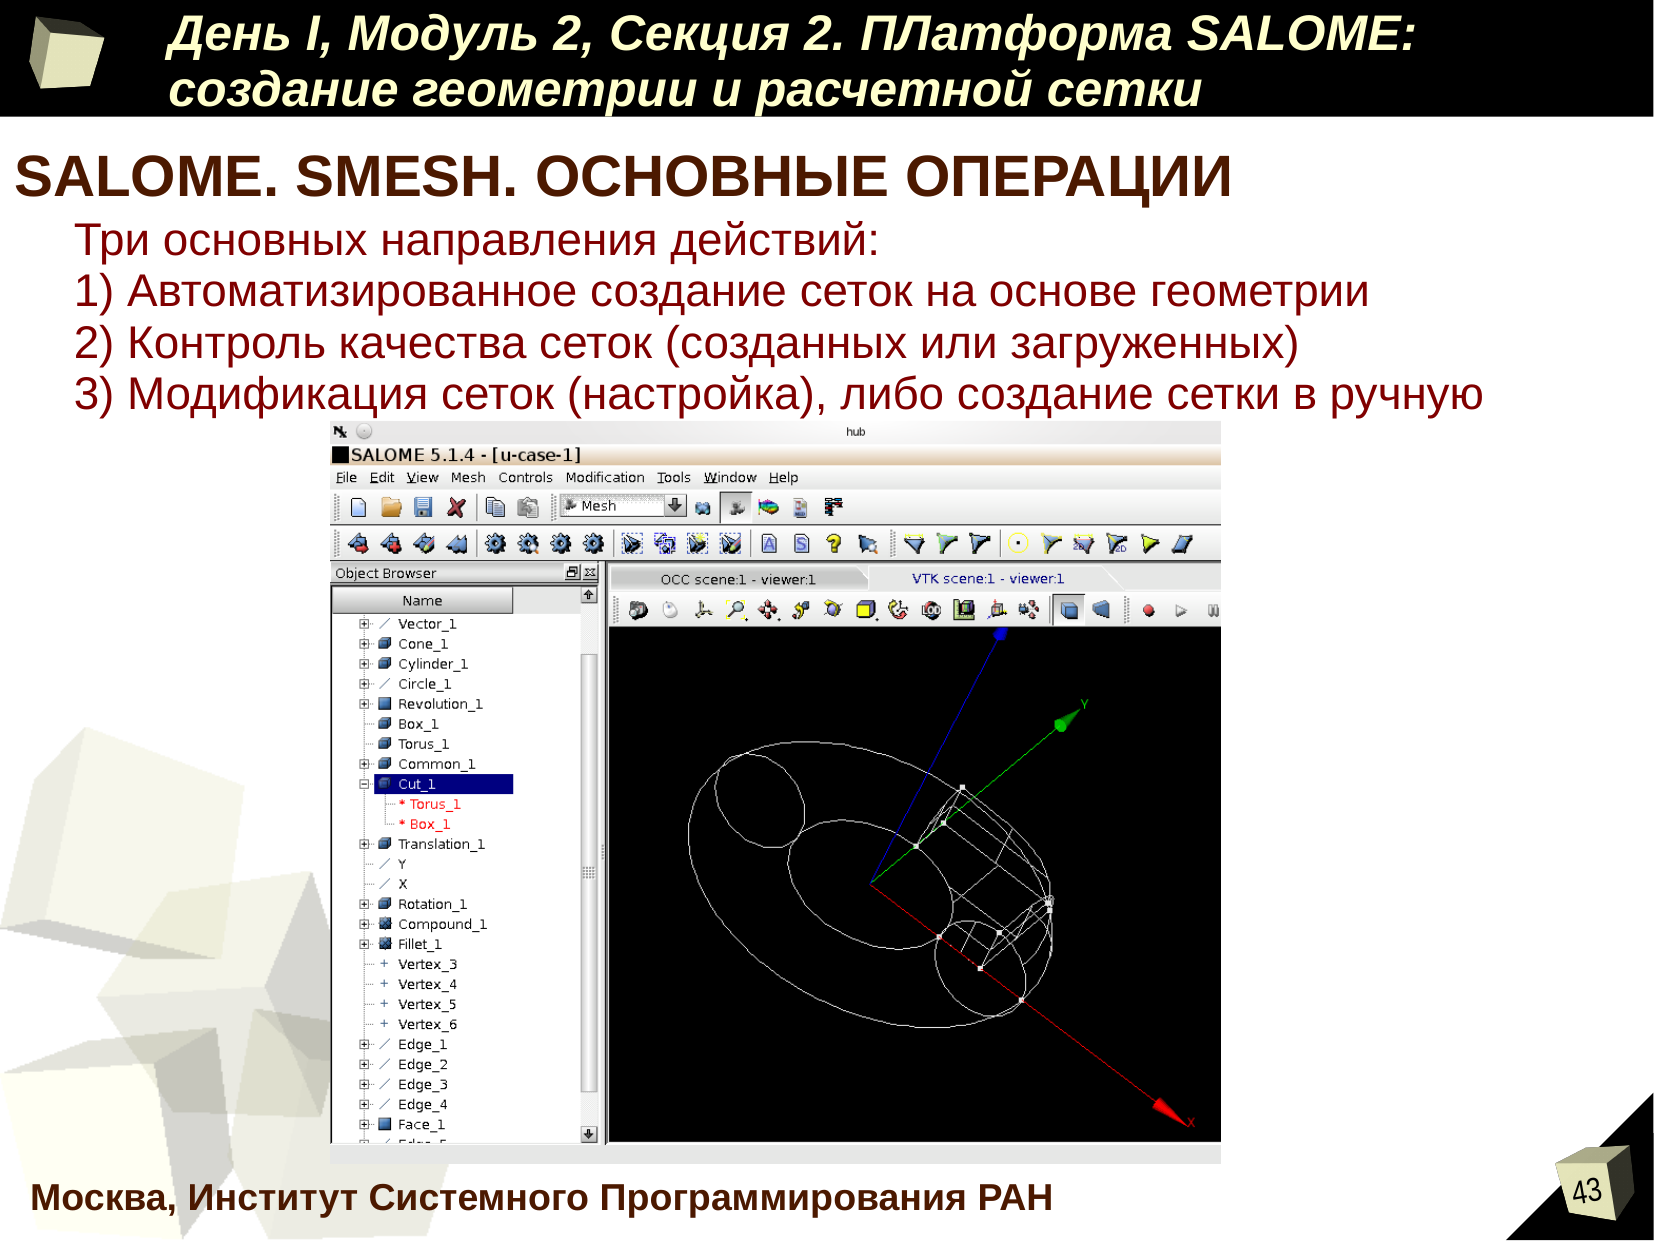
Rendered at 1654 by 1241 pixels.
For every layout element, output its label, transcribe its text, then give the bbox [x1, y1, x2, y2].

picture [0, 420, 1221, 1241]
picture [464, 1193, 472, 1198]
text_box Три основных направления действий: 1) Автоматизированное создание сеток на основе геометрии 2) Контроль качества сеток (созданных или загруженных) 3) Модификация сеток (настройка), либо создание сетки в ручную [59, 206, 1578, 427]
text_box SALOME. SMESH. ОСНОВНЫЕ ОПЕРАЦИИ [0, 136, 1654, 216]
